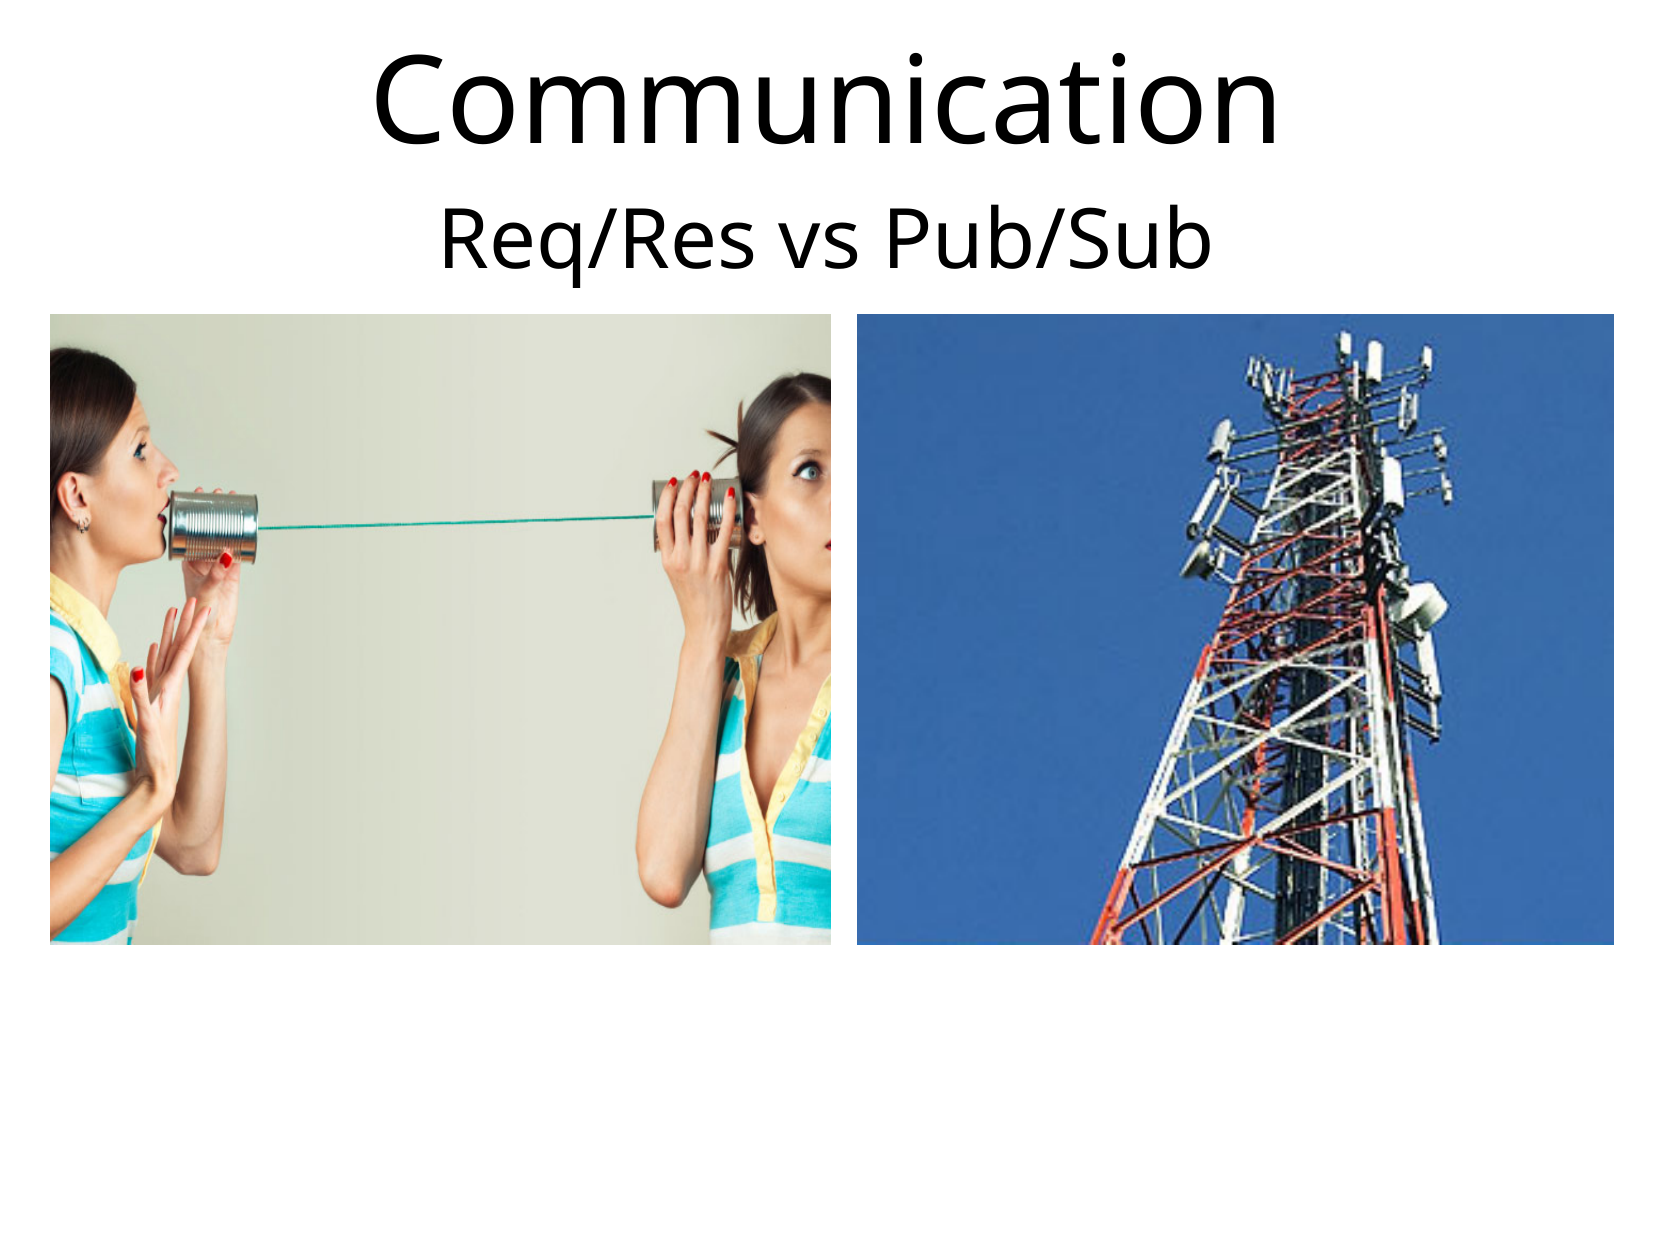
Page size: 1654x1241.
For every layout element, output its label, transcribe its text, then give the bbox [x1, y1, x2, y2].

title Communication Req/Res vs Pub/Sub [82, 32, 1571, 273]
picture [857, 314, 1614, 946]
picture [50, 314, 831, 946]
